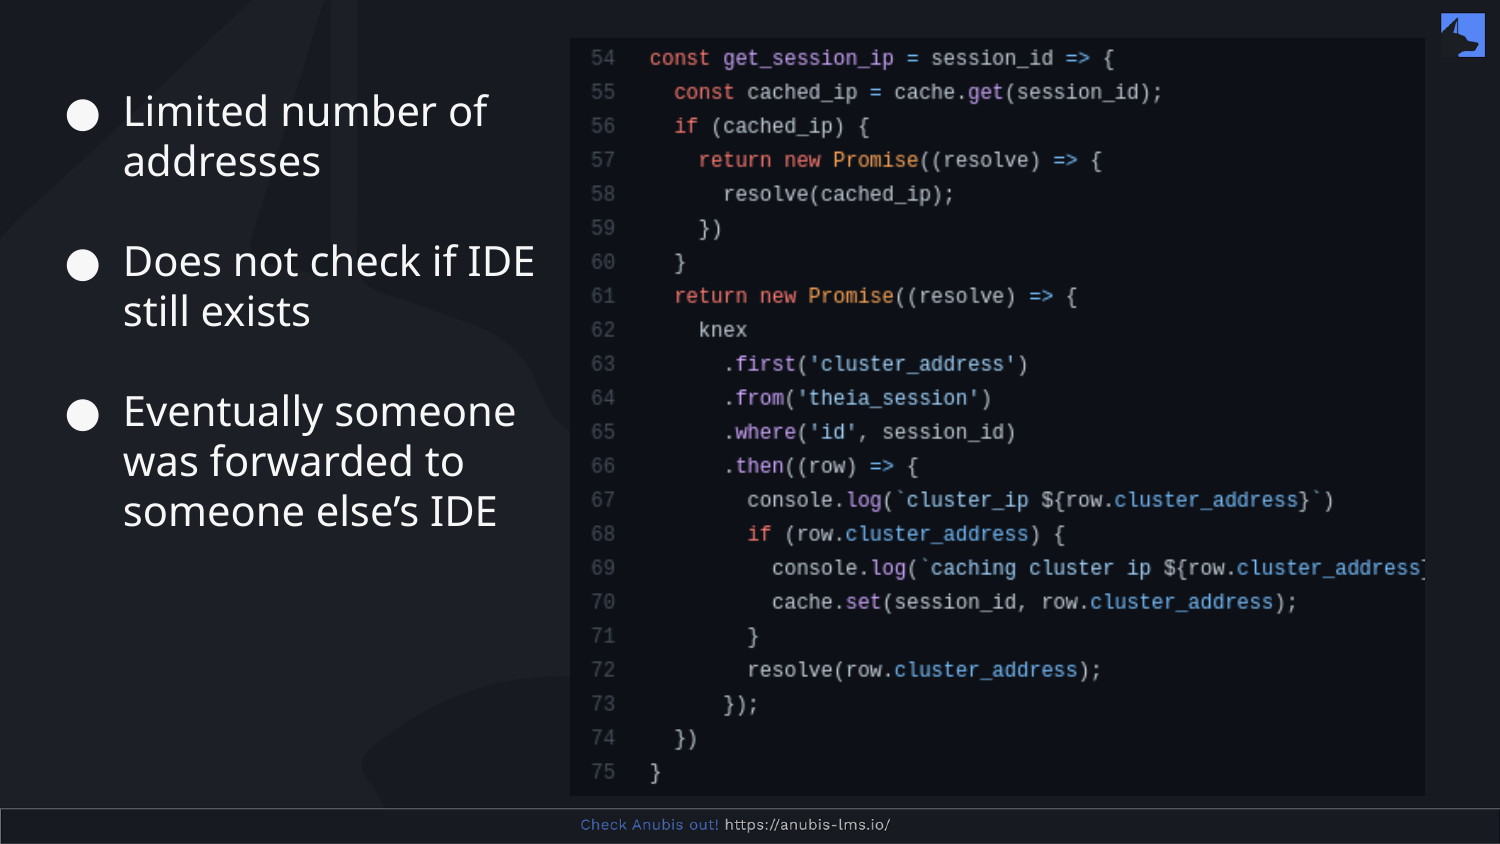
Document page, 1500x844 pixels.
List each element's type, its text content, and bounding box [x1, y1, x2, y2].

picture [0, 0, 1500, 844]
text_box Limited number of addresses Does not check if IDE still exists Eventually someone was forwarded to someone else’s IDE [32, 69, 571, 677]
